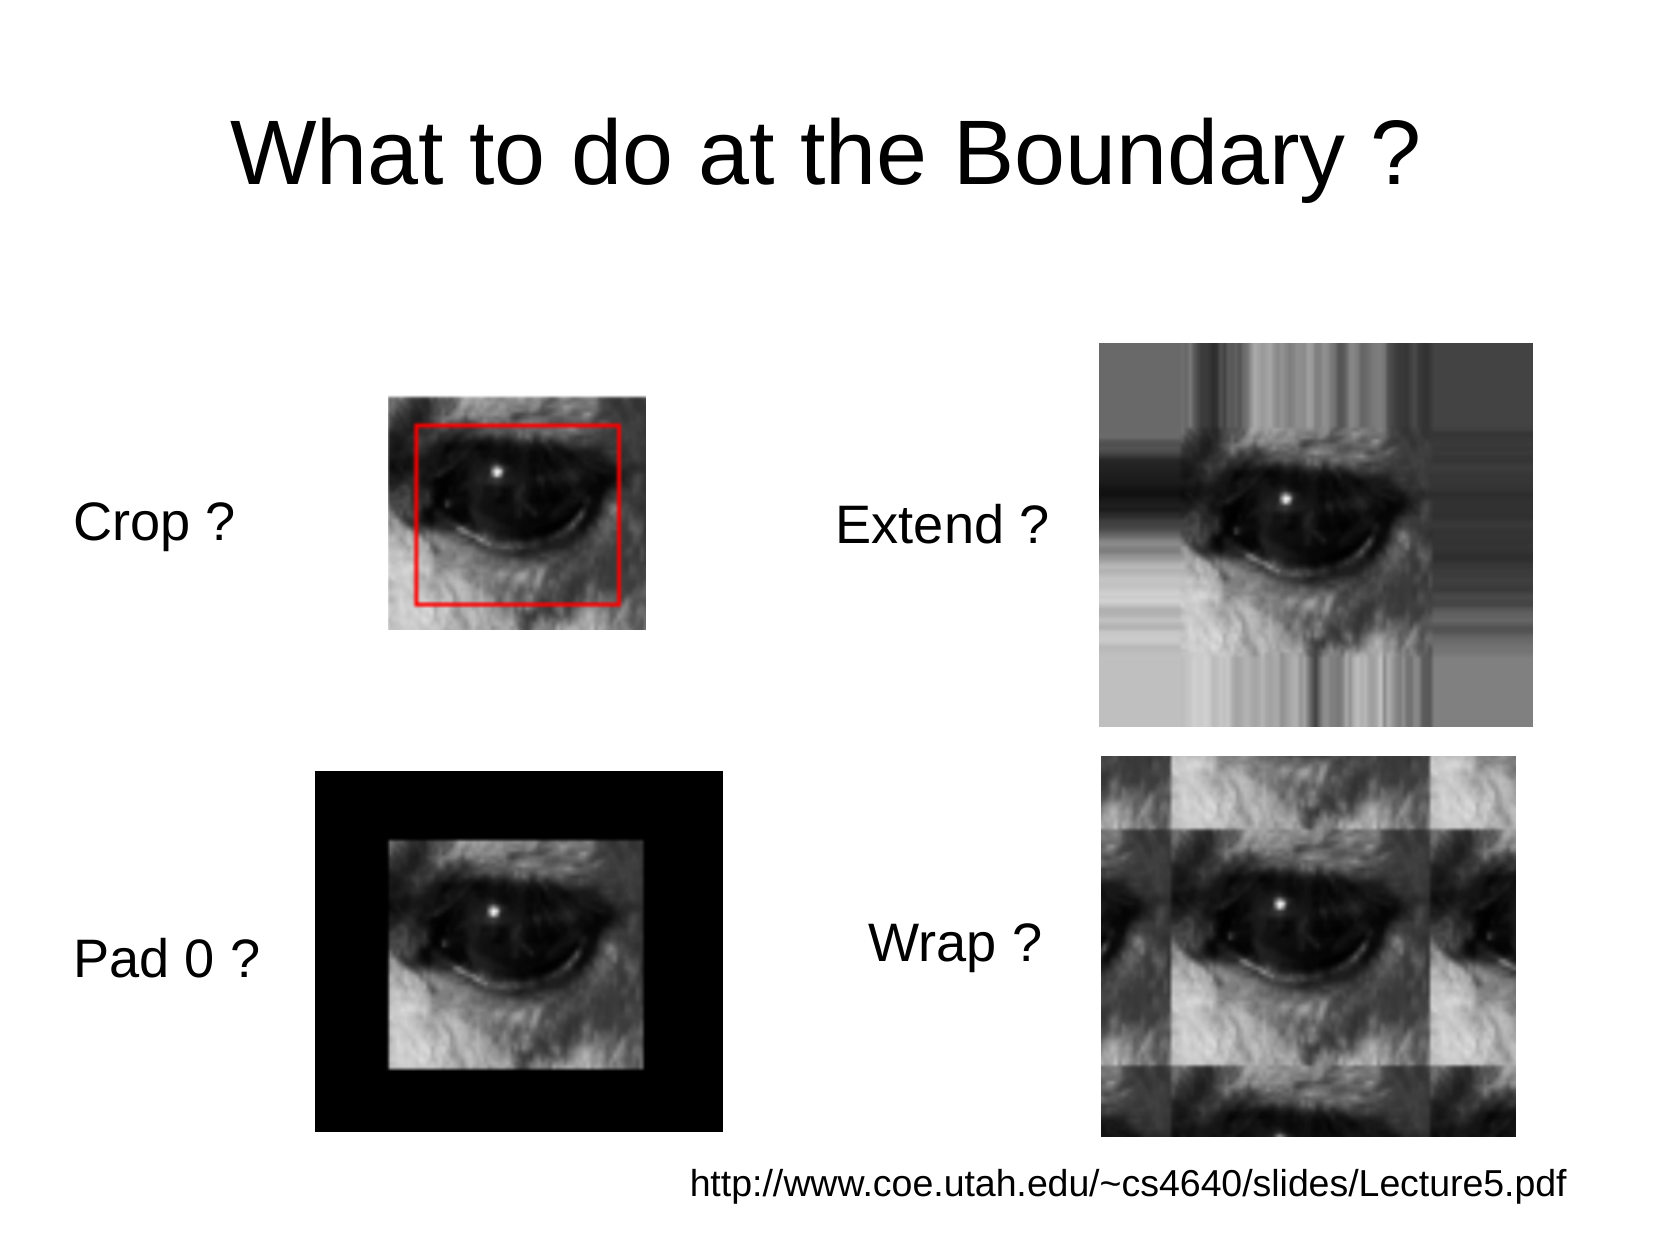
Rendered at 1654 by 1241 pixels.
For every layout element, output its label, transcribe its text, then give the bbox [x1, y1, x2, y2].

text_box Pad 0 ? [58, 921, 276, 997]
text_box Crop ? [58, 484, 252, 560]
picture [1099, 343, 1533, 727]
text_box Extend ? [820, 486, 1065, 563]
picture [315, 771, 723, 1132]
picture [388, 395, 646, 631]
text_box Wrap ? [853, 905, 1057, 981]
picture [1101, 756, 1516, 1137]
text_box http://www.coe.utah.edu/~cs4640/slides/Lecture5.pdf [675, 1155, 1580, 1212]
title What to do at the Boundary ? [82, 49, 1571, 257]
